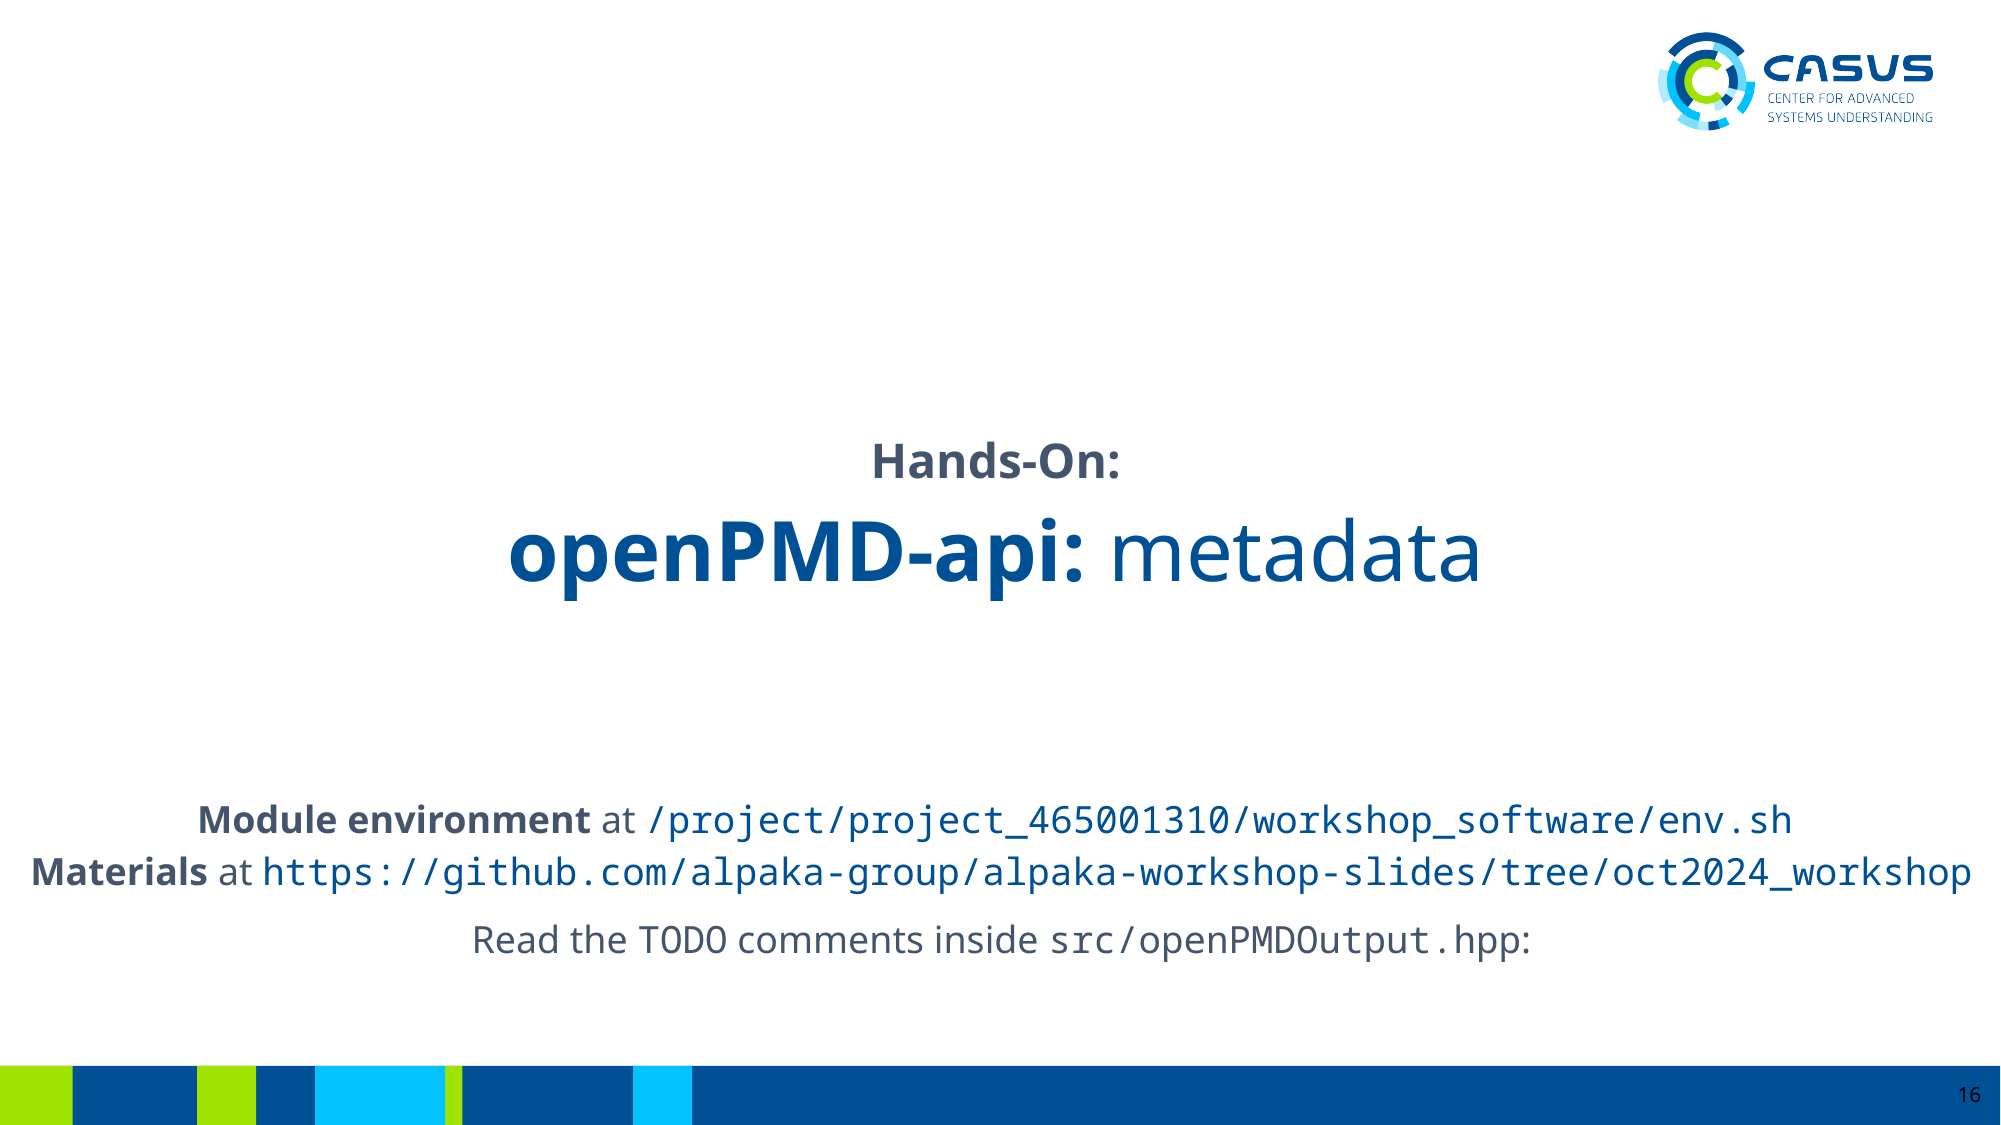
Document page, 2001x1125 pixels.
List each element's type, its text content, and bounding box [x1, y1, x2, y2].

title Hands-On: openPMD-api: metadata [219, 427, 1773, 606]
picture [1658, 32, 1933, 131]
text_box Module environment at /project/project_465001310/workshop_software/env.sh Materials at https://github.com/alpaka-group/alpaka-workshop-slides/tree/oct2024_workshop Read the TODO comments inside src/openPMDOutput.hpp: [4, 794, 1999, 1016]
